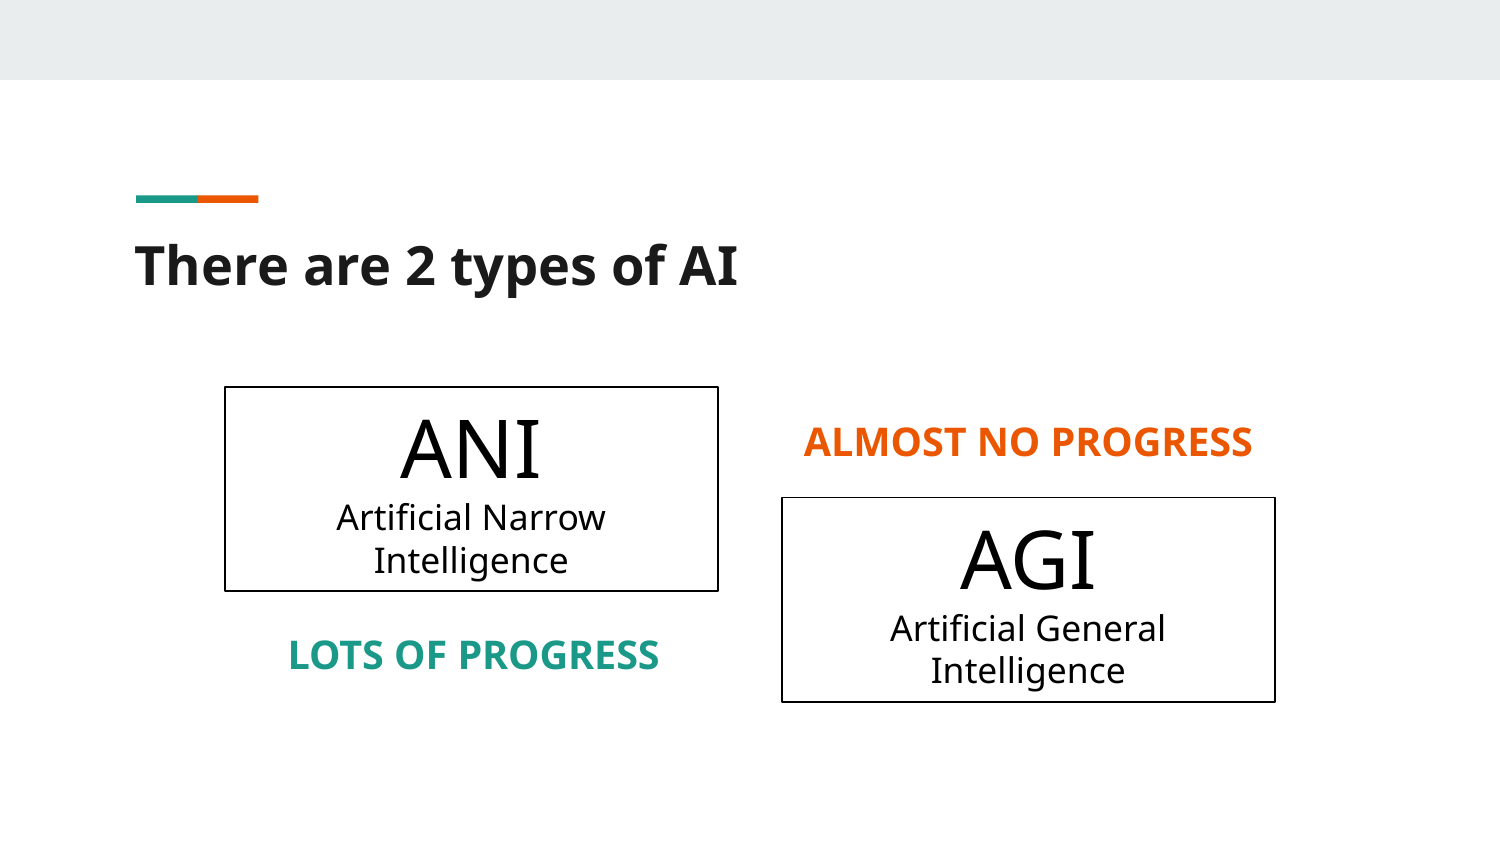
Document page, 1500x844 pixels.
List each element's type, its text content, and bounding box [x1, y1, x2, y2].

text_box ALMOST NO PROGRESS [781, 364, 1276, 480]
text_box ANI Artificial Narrow Intelligence [224, 386, 718, 592]
text_box AGI Artificial General Intelligence [781, 497, 1276, 702]
text_box LOTS OF PROGRESS [227, 614, 721, 731]
title There are 2 types of AI [119, 216, 1381, 305]
